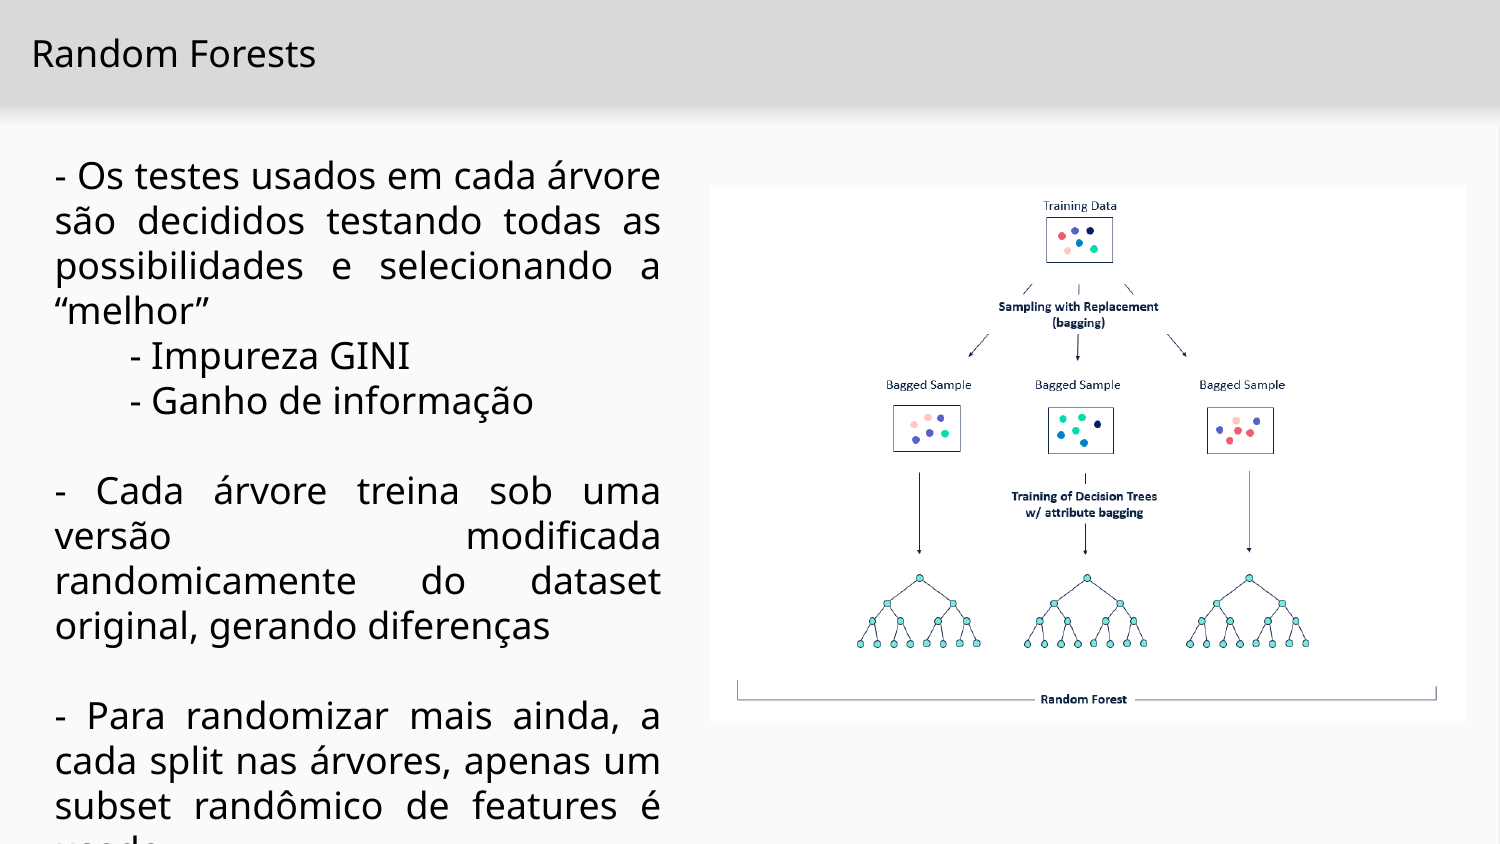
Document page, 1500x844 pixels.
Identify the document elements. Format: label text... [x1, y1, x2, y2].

title Random Forests [16, 2, 1464, 102]
picture [711, 185, 1465, 723]
list - Os testes usados em cada árvore são decididos testando todas as possibilidades e selecionando a “melhor” - Impureza GINI - Ganho de informação - Cada árvore treina sob uma versão modificada randomicamente do dataset original, gerando diferenças - Para randomizar mais ainda, a cada split nas árvores, apenas um subset randômico de features é usado [39, 137, 677, 793]
